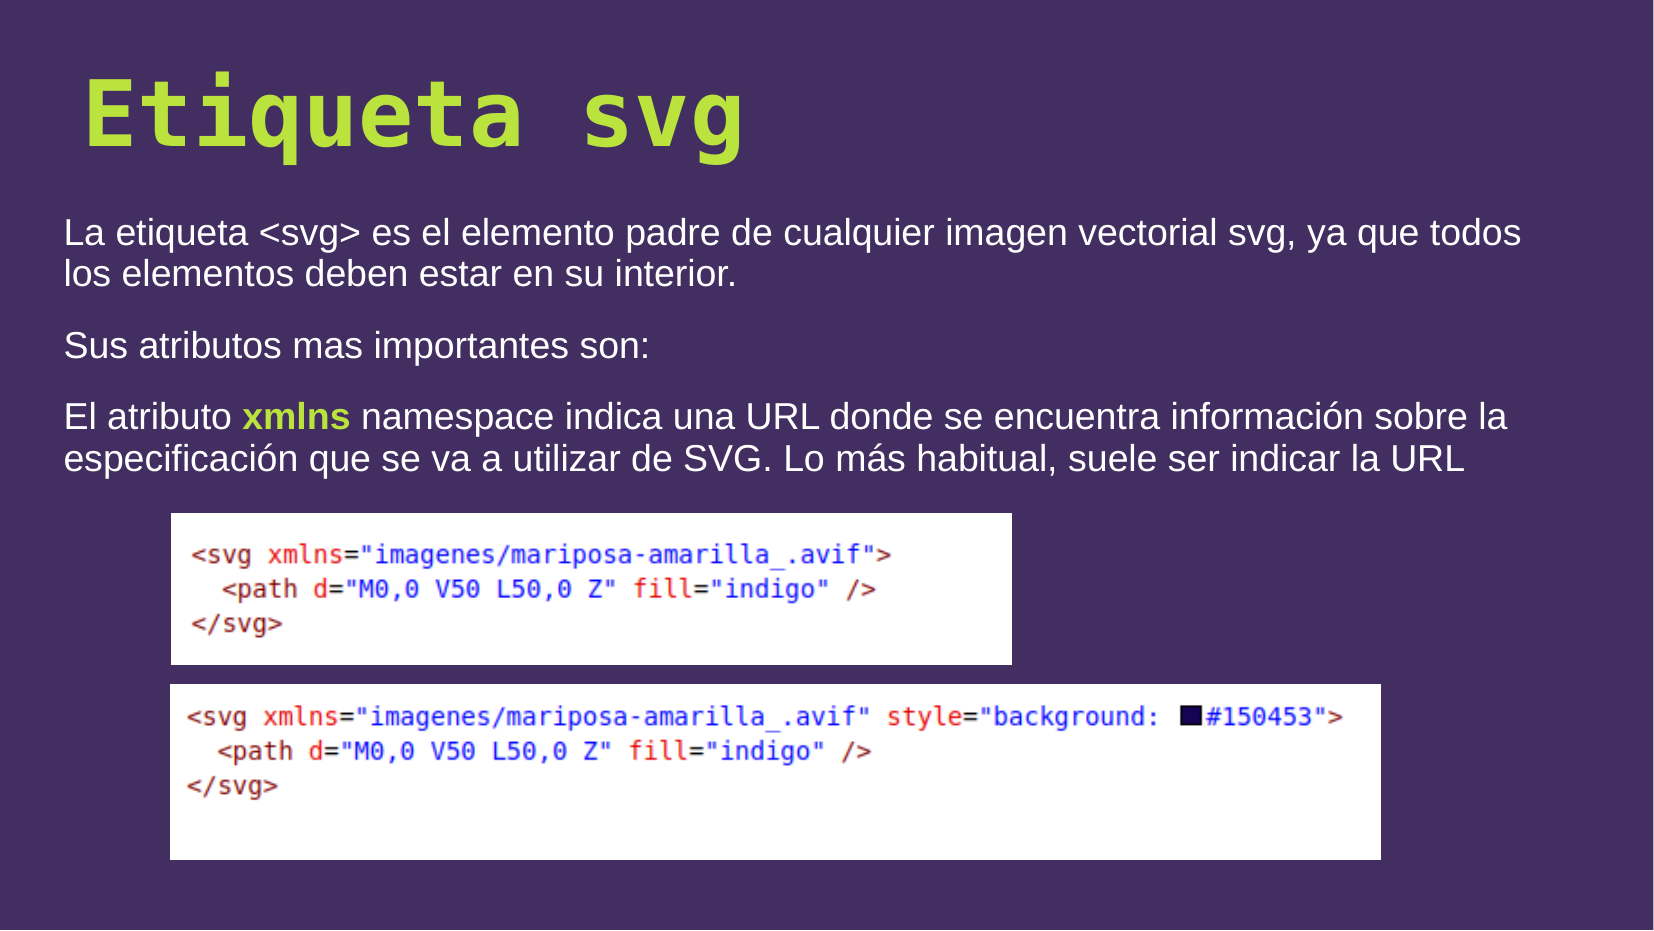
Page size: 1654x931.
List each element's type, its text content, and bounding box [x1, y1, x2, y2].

list La etiqueta <svg> es el elemento padre de cualquier imagen vectorial svg, ya que todos los elementos deben estar en su interior. Sus atributos mas importantes son: El atributo xmlns namespace indica una URL donde se encuentra información sobre la especificación que se va a utilizar de SVG. Lo más habitual, suele ser indicar la URL [63, 210, 1580, 482]
title Etiqueta svg [82, 37, 1571, 193]
picture [171, 513, 1012, 665]
picture [170, 684, 1381, 860]
